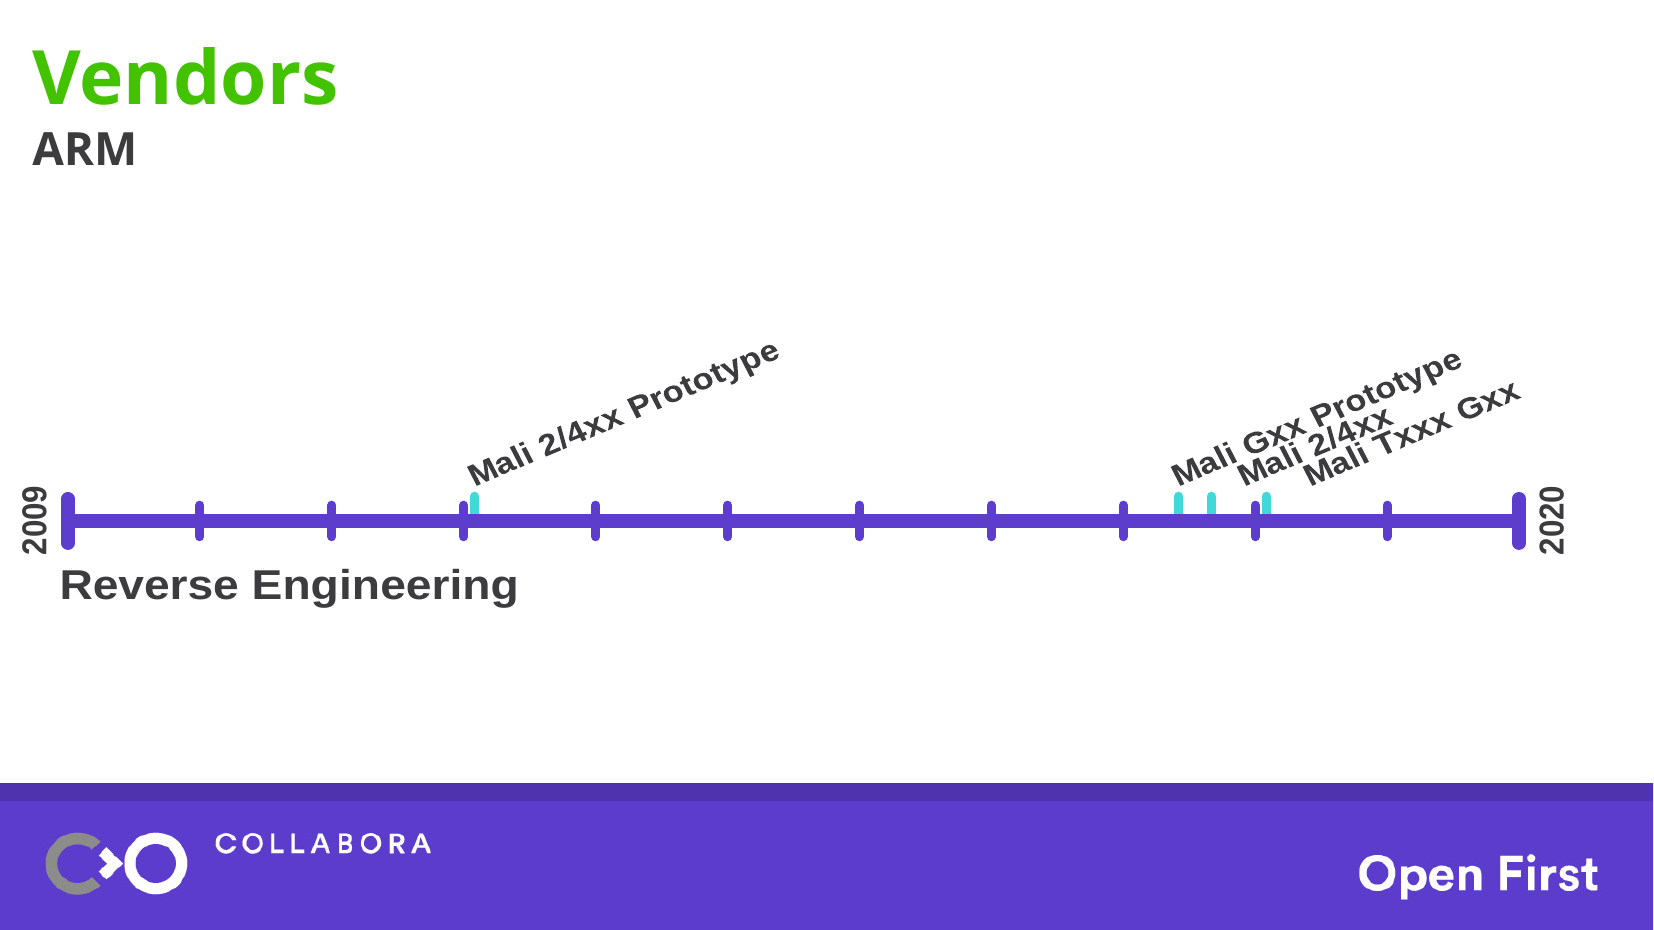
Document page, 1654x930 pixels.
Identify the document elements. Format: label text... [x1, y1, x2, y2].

picture [0, 0, 1654, 930]
title Vendors ARM [32, 29, 1605, 193]
